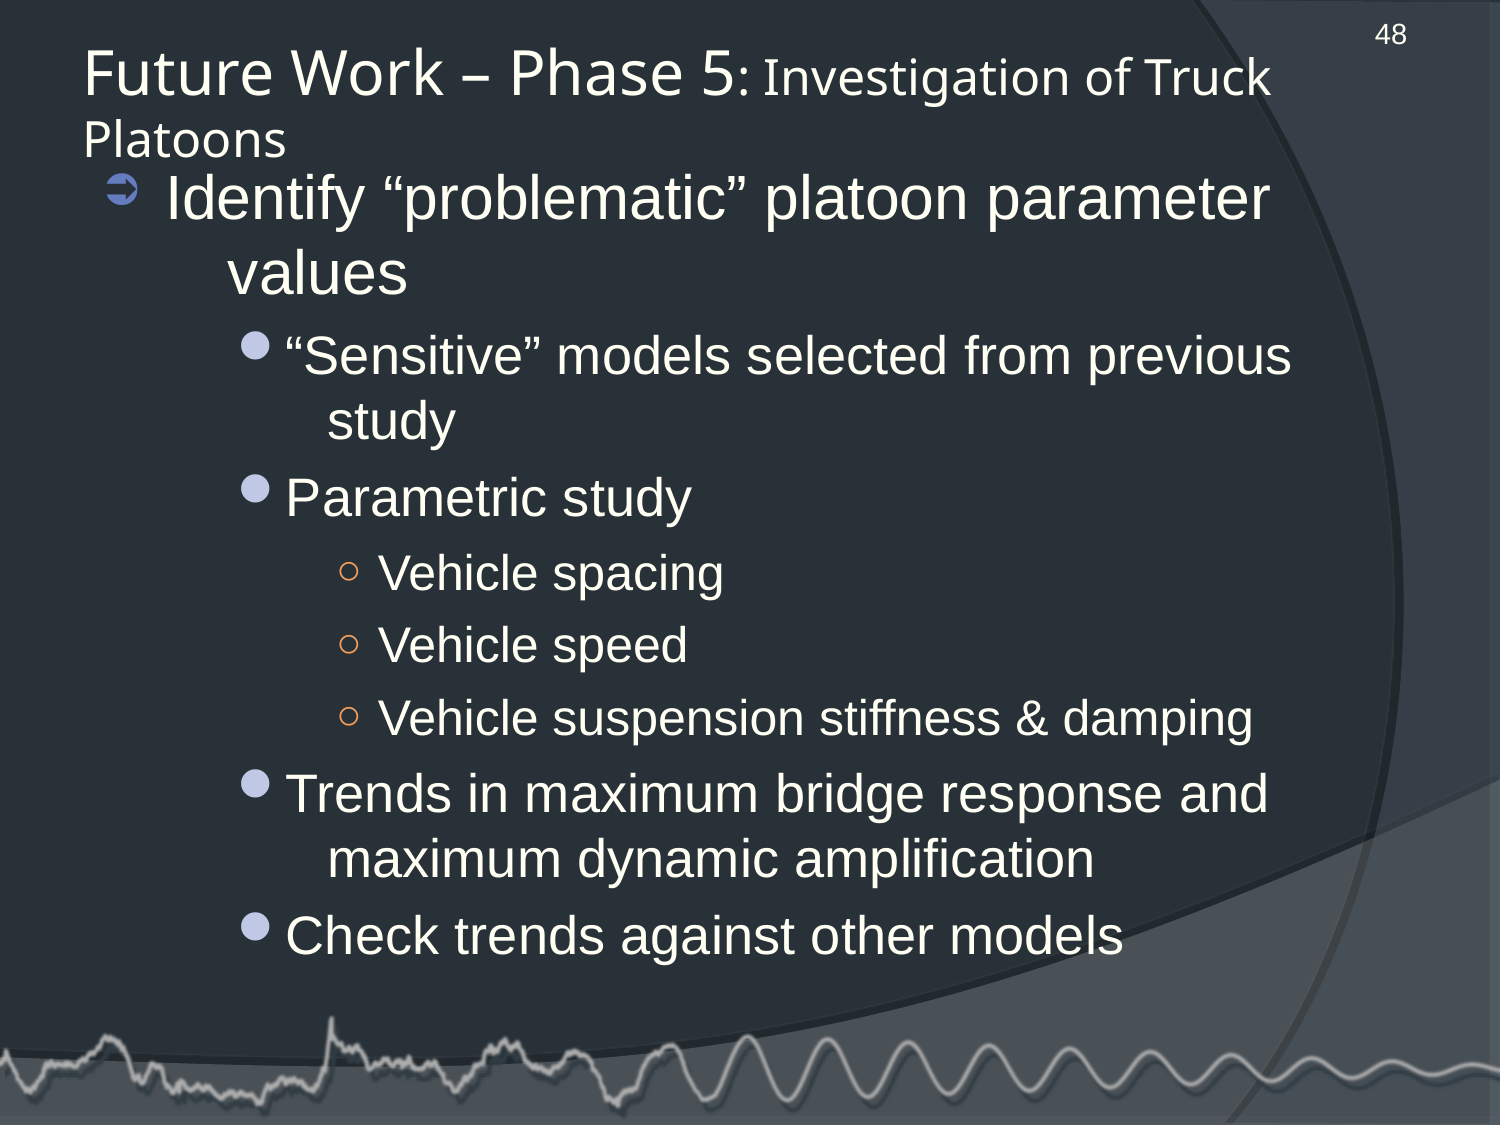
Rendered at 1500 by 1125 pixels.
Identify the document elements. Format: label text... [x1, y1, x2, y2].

list Identify “problematic” platoon parameter values “Sensitive” models selected from previous study Parametric study Vehicle spacing Vehicle speed Vehicle suspension stiffness & damping Trends in maximum bridge response and maximum dynamic amplification Check trends against other models [75, 149, 1426, 1005]
title Future Work – Phase 5: Investigation of Truck Platoons [75, 24, 1426, 125]
text_box <number> [1374, 0, 1500, 60]
picture [0, 987, 1500, 1125]
